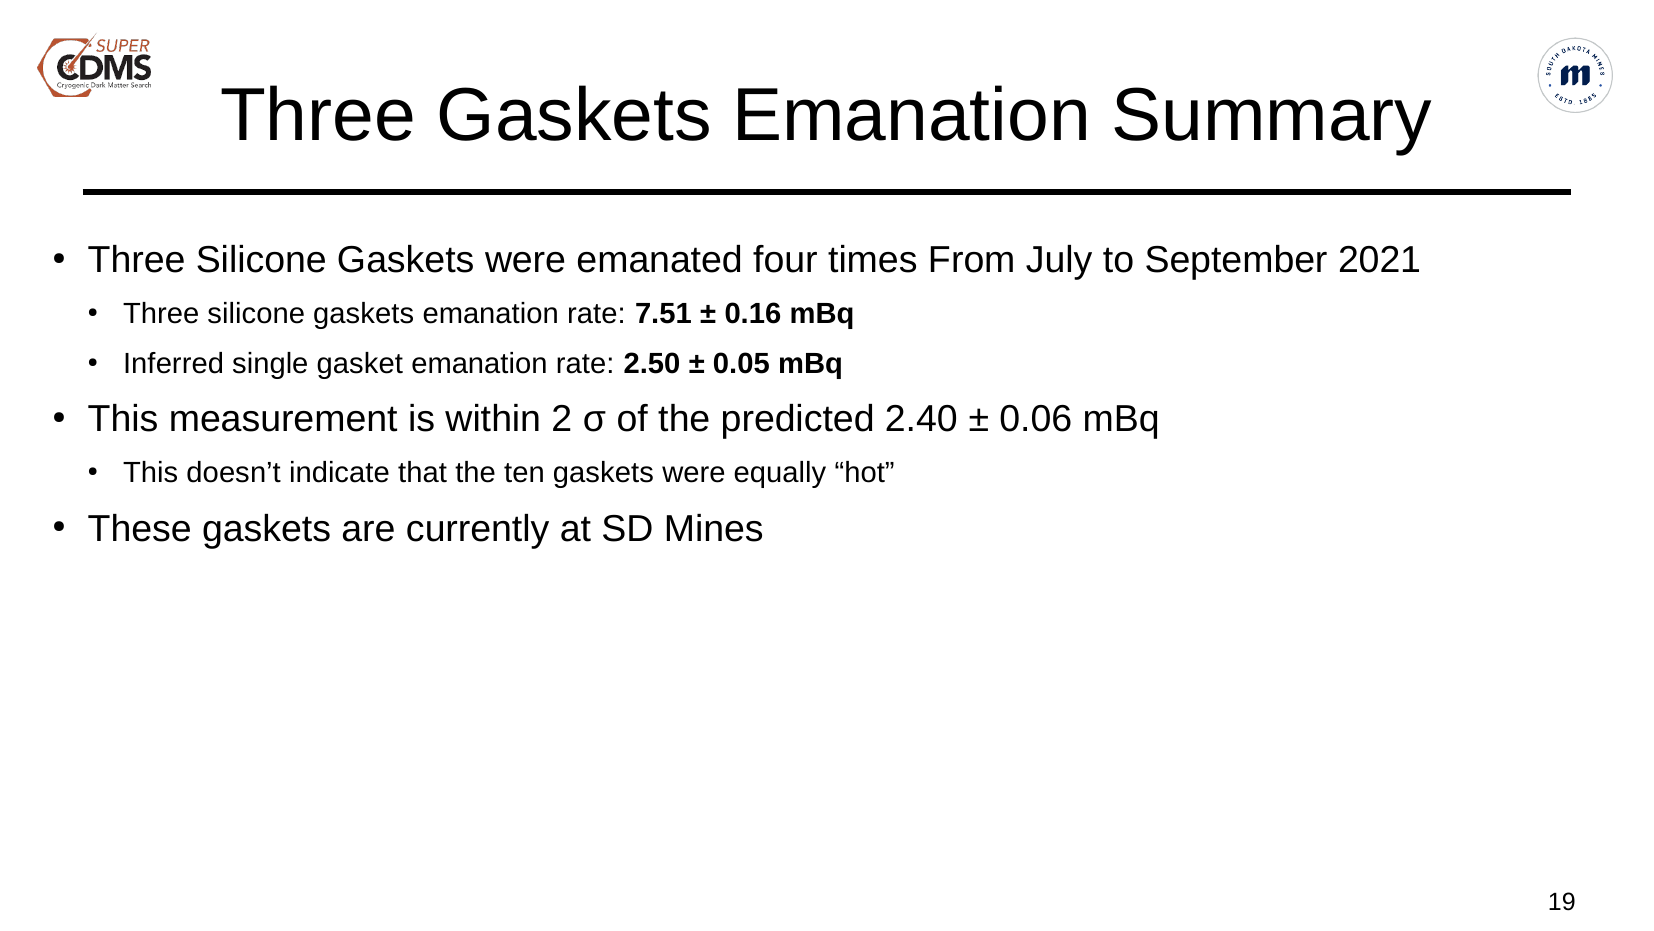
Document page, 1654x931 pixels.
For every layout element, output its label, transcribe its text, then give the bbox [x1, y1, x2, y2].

text_box Three Silicone Gaskets were emanated four times From July to September 2021 Three silicone gaskets emanation rate: 7.51 ± 0.16 mBq Inferred single gasket emanation rate: 2.50 ± 0.05 mBq This measurement is within 2 σ of the predicted 2.40 ± 0.06 mBq This doesn’t indicate that the ten gaskets were equally “hot” These gaskets are currently at SD Mines [37, 225, 1613, 638]
picture [37, 32, 151, 97]
picture [1571, 37, 1613, 113]
title Three Gaskets Emanation Summary [82, 37, 1571, 193]
